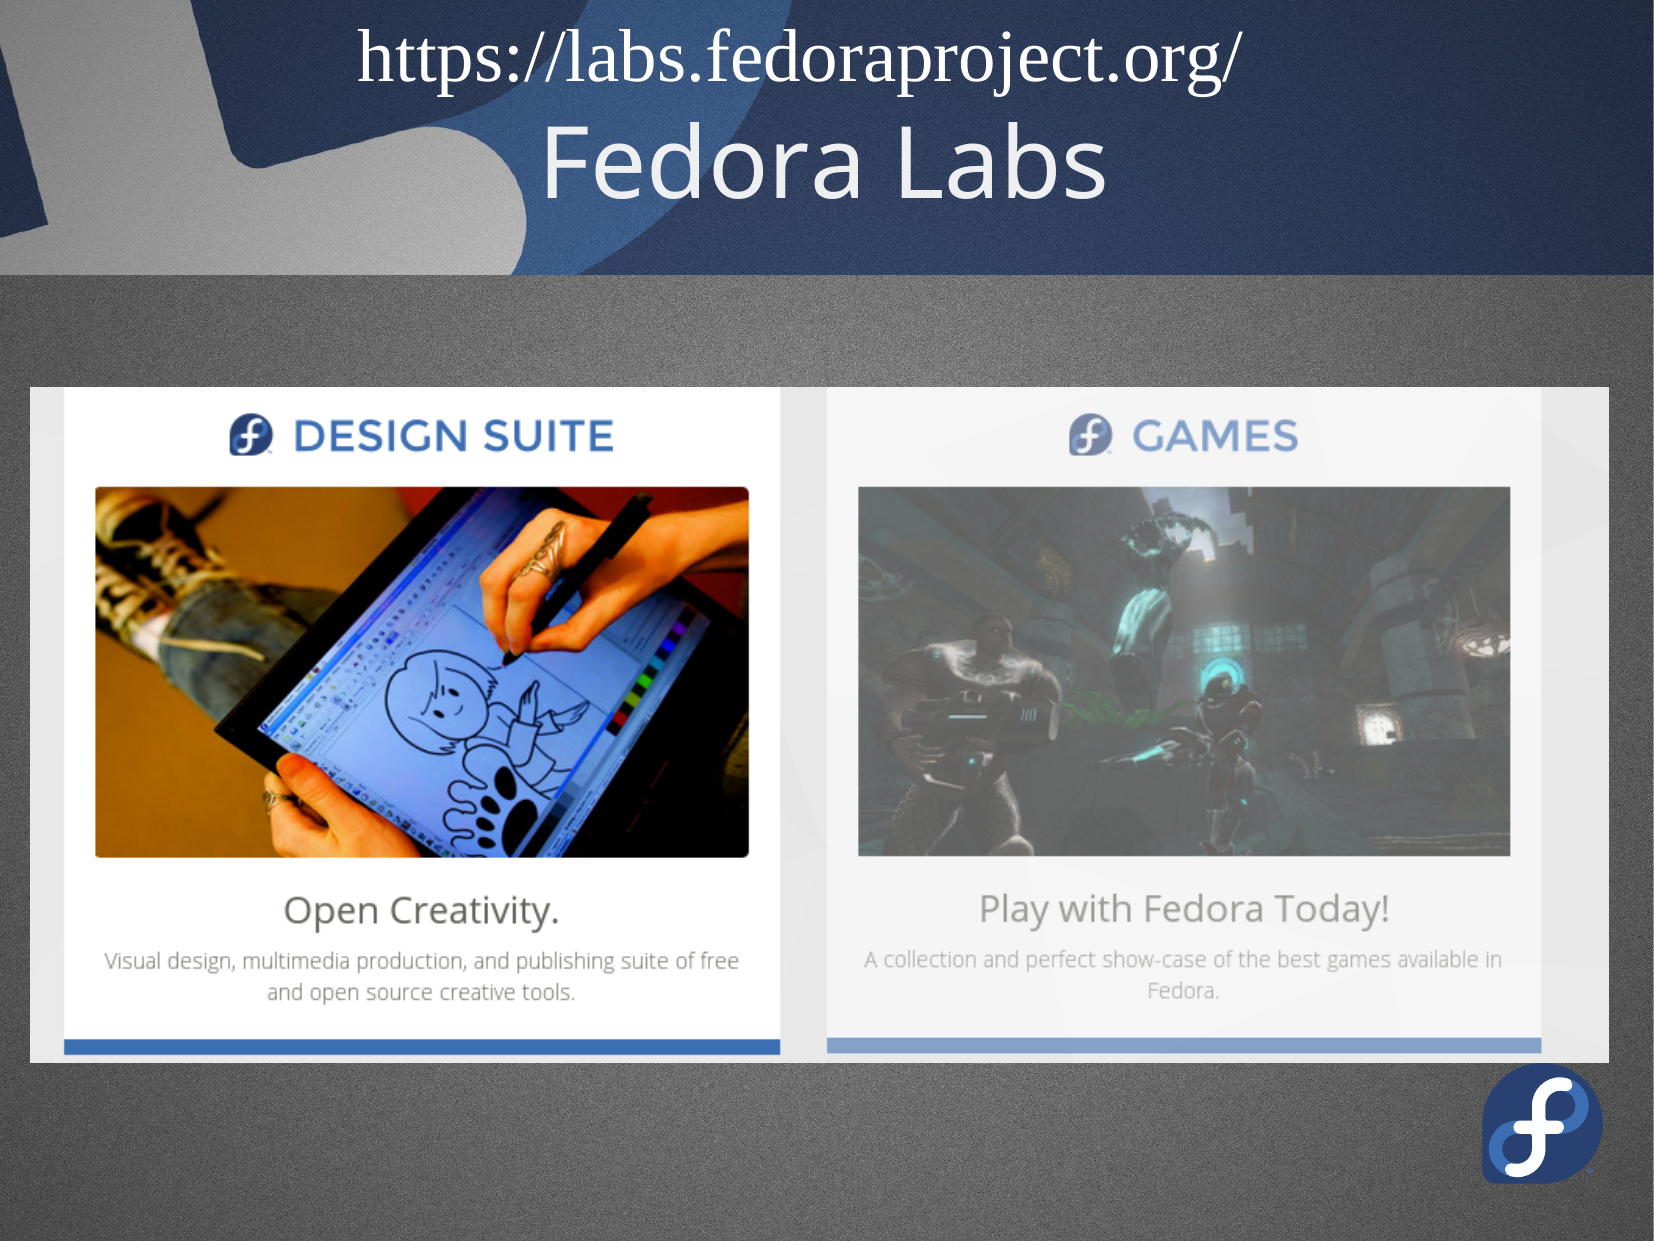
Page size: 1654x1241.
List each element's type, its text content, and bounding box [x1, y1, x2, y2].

picture [0, 0, 1654, 1241]
text_box https://labs.fedoraproject.org/ [343, 6, 1591, 196]
text_box Fedora Labs [86, 59, 1563, 266]
